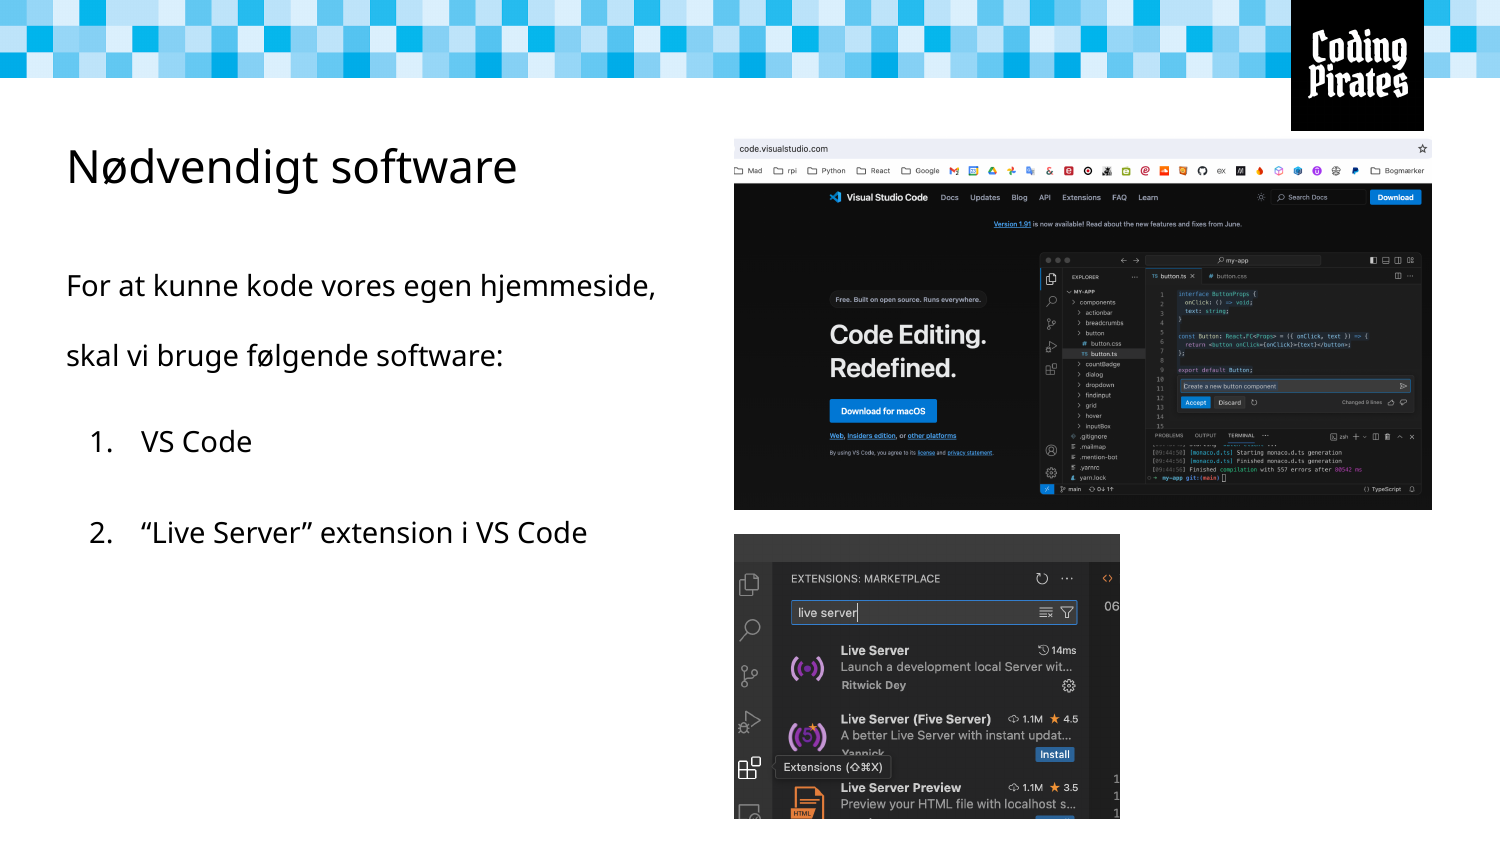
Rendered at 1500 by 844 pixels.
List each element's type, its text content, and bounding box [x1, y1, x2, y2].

picture [0, 0, 1056, 78]
picture [734, 534, 1120, 819]
picture [1291, 0, 1424, 131]
list For at kunne kode vores egen hjemmeside, skal vi bruge følgende software: VS Code “Live Server” extension i VS Code [51, 216, 681, 800]
title Nødvendigt software [51, 123, 1223, 217]
picture [734, 136, 1432, 510]
